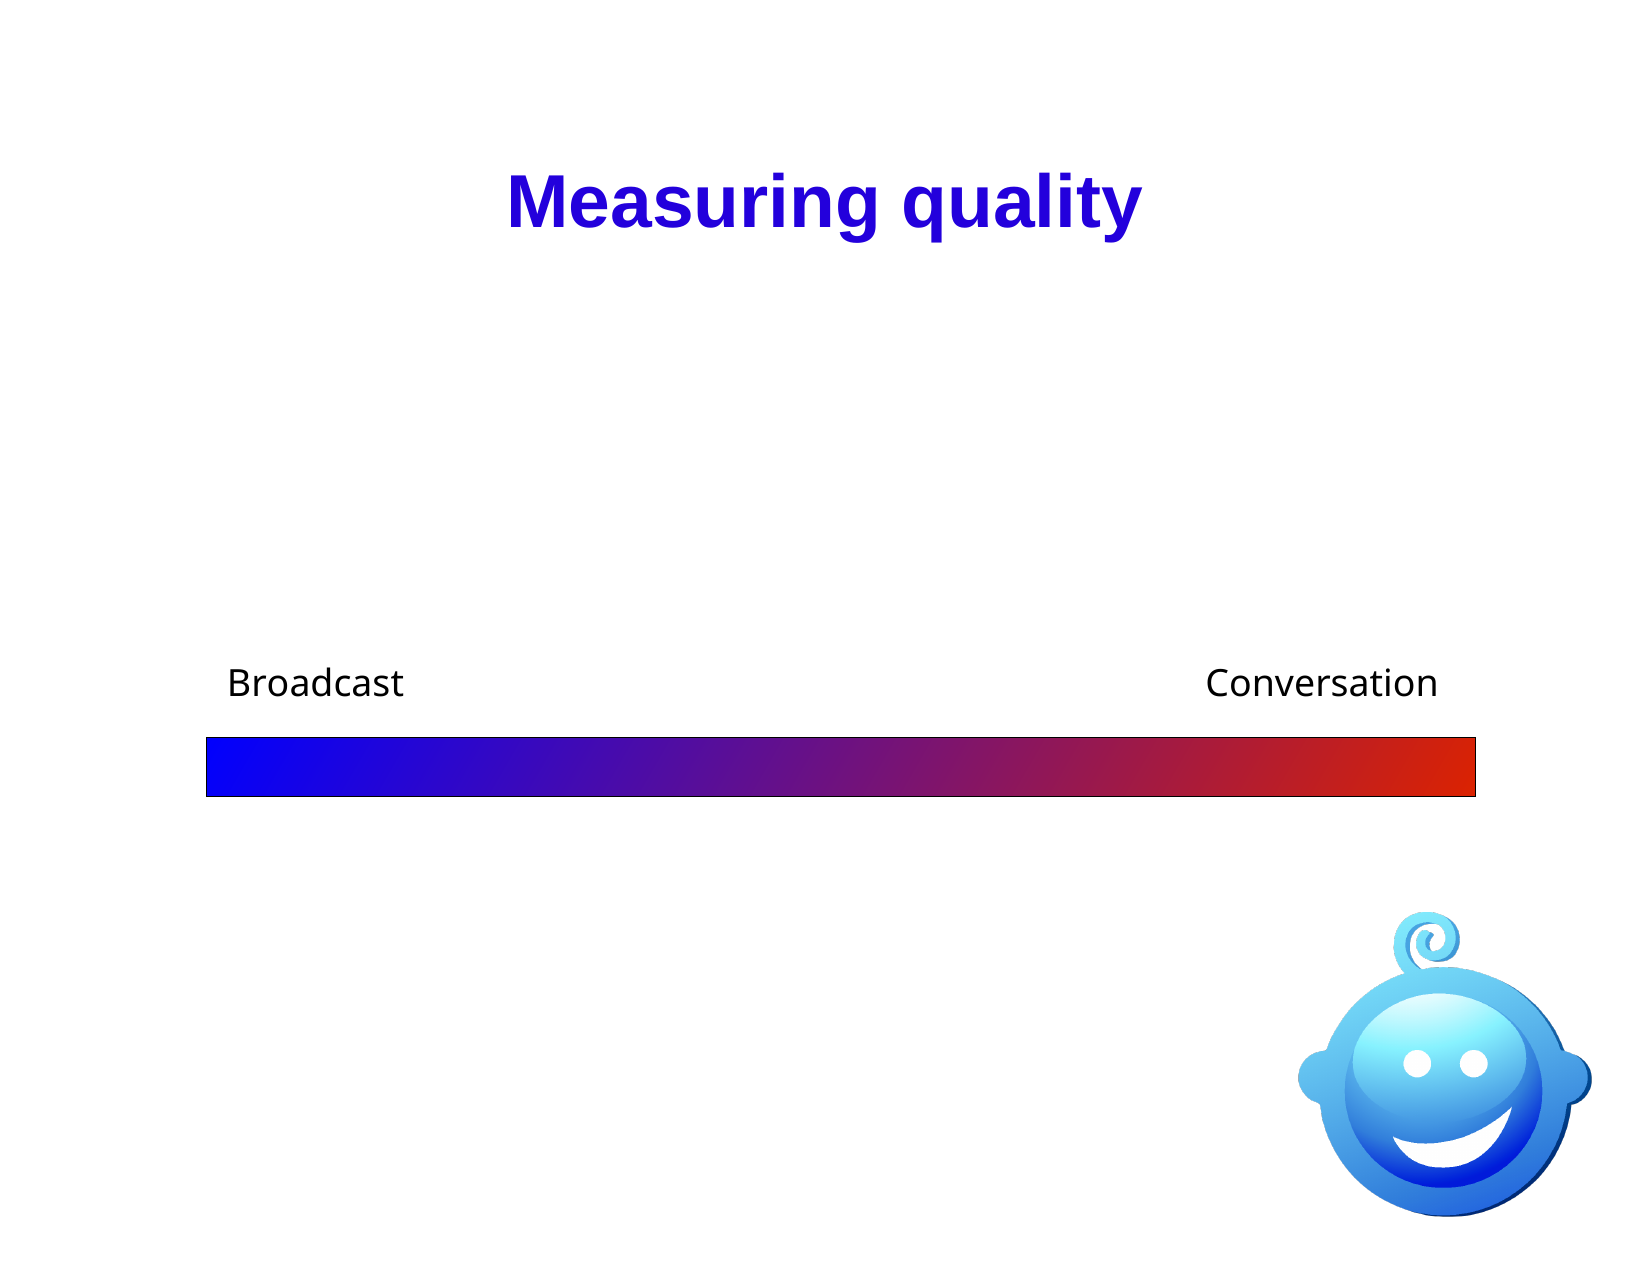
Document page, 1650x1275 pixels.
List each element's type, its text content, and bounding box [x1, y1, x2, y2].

text_box Broadcast [212, 649, 438, 723]
title Measuring quality [135, 104, 1515, 299]
text_box Conversation [1190, 649, 1478, 723]
picture [1298, 911, 1592, 1217]
text_box [206, 737, 1476, 797]
